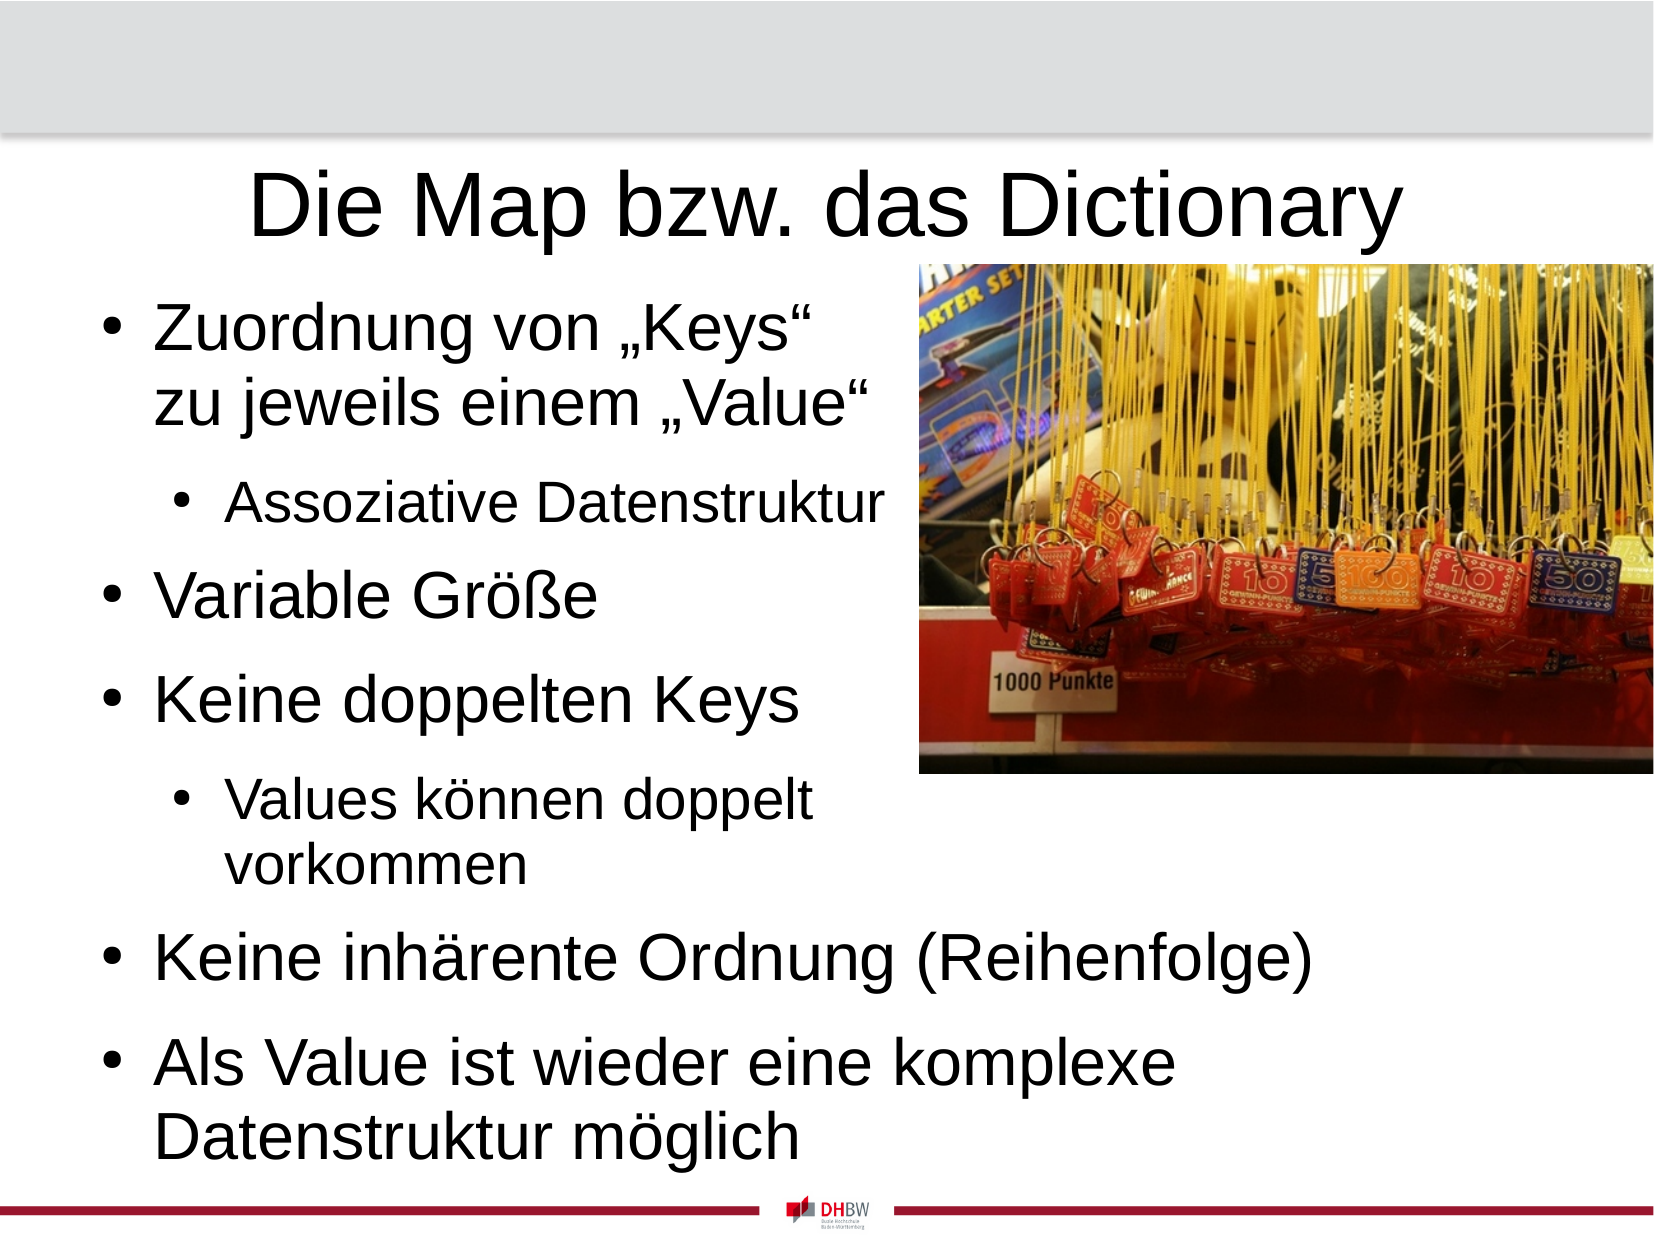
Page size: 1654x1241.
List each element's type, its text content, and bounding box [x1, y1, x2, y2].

list Zuordnung von „Keys“ zu jeweils einem „Value“ Assoziative Datenstruktur Variable Größe Keine doppelten Keys Values können doppelt vorkommen Keine inhärente Ordnung (Reihenfolge) Als Value ist wieder eine komplexe Datenstruktur möglich [82, 290, 1571, 1174]
title Die Map bzw. das Dictionary [82, 49, 1571, 257]
picture [0, 1, 1654, 1237]
